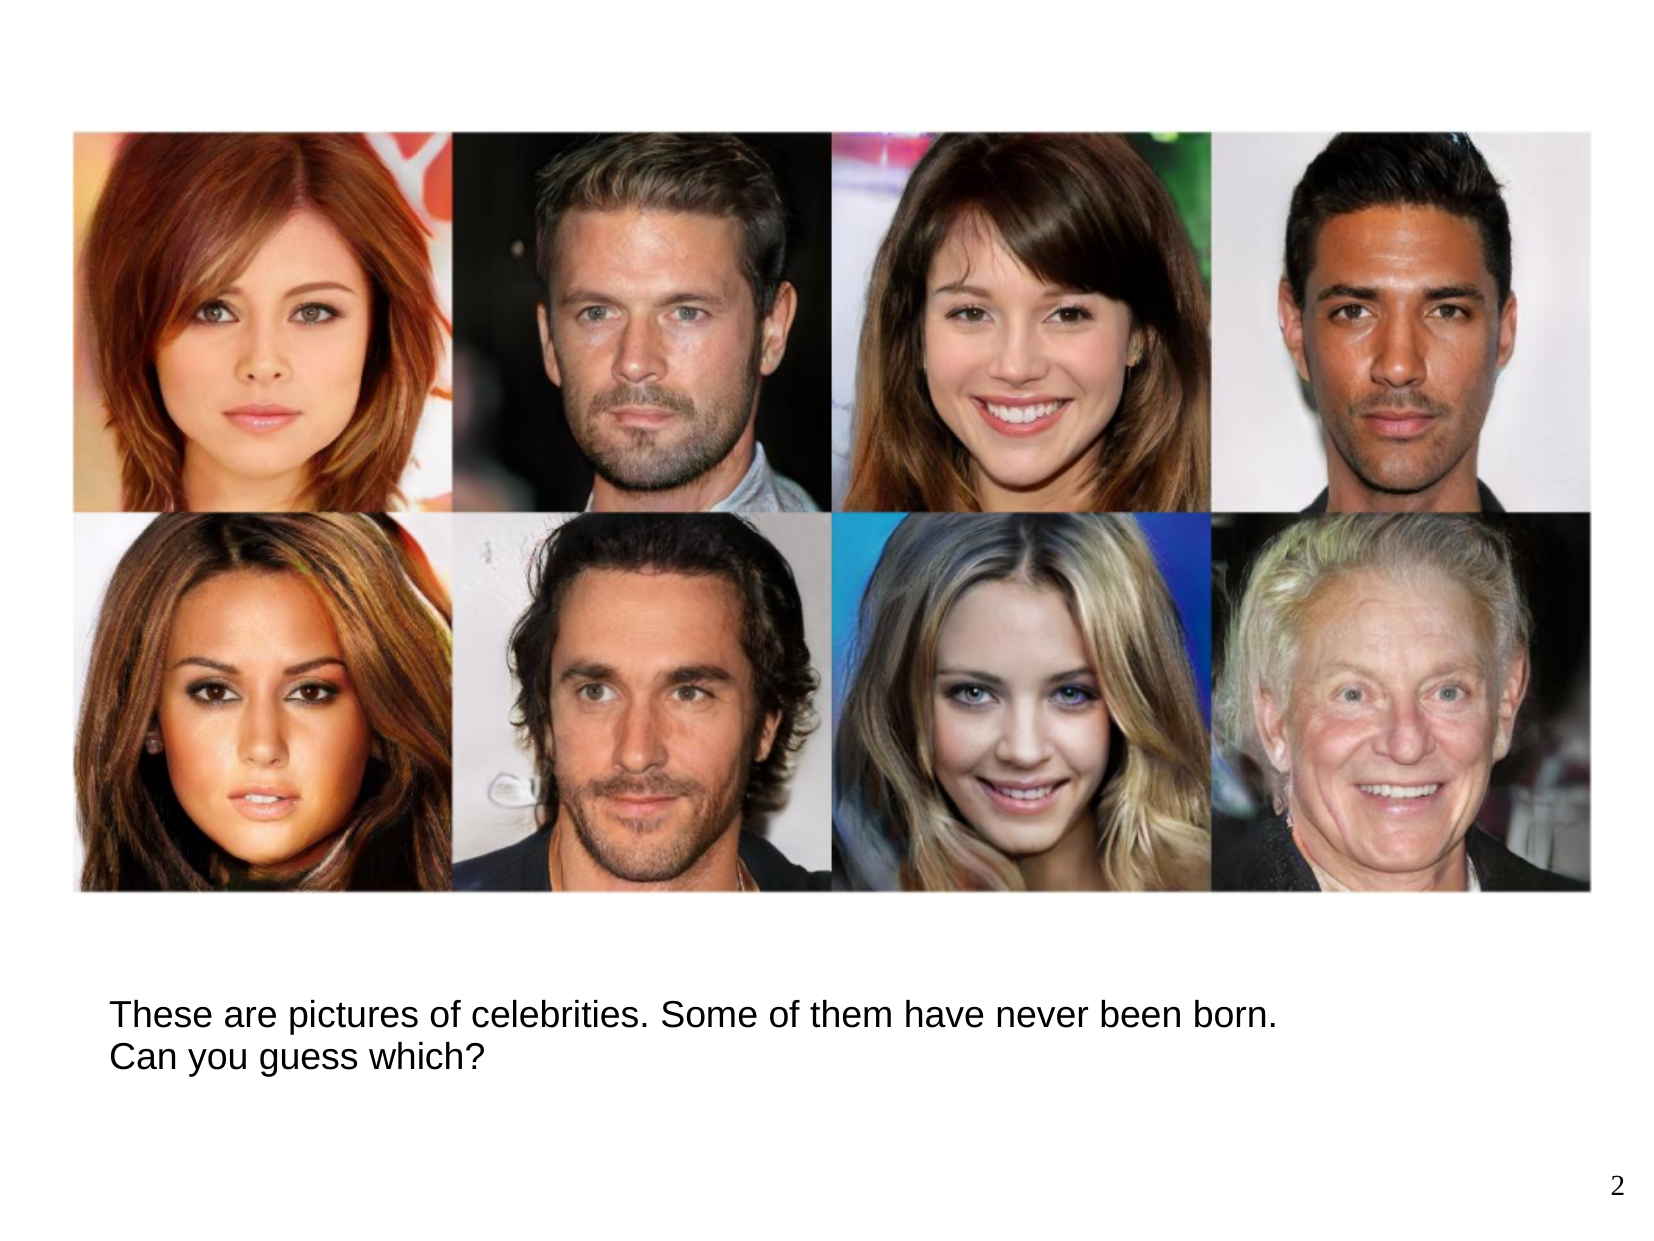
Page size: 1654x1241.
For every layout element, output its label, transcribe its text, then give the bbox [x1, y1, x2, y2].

text_box These are pictures of celebrities. Some of them have never been born. Can you guess which? [94, 986, 1595, 1086]
picture [72, 129, 1595, 898]
